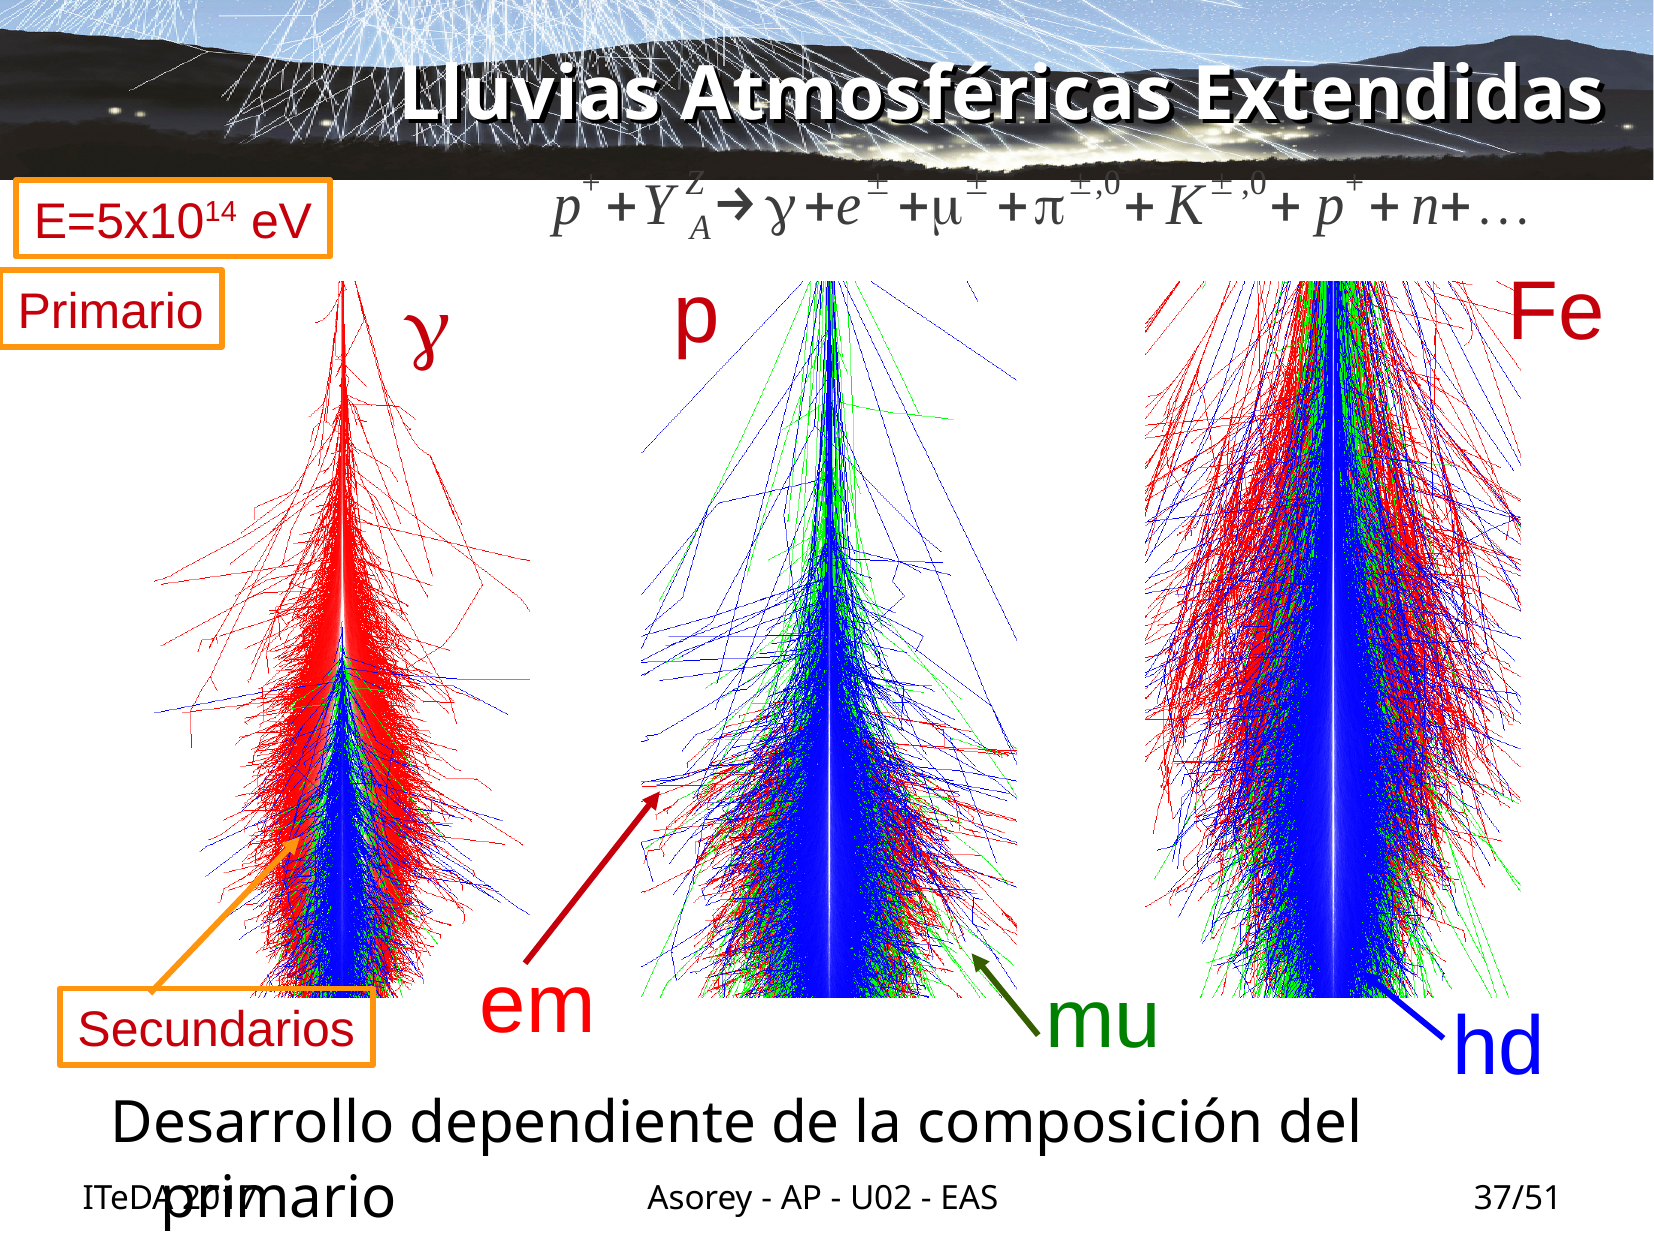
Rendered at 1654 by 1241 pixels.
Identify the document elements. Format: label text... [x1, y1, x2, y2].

text_box hd [1437, 987, 1560, 1096]
picture [641, 800, 646, 809]
picture [641, 281, 1017, 1032]
text_box mu [1030, 959, 1176, 1068]
text_box Secundarios [59, 988, 373, 1066]
text_box E=5x1014 eV [16, 179, 331, 257]
picture [1145, 281, 1521, 1032]
text_box Fe [1493, 252, 1620, 360]
text_box  [390, 254, 454, 379]
picture [0, 0, 1654, 180]
picture [154, 281, 530, 1032]
text_box Primario [0, 270, 222, 347]
chart [525, 165, 1548, 249]
text_box p [659, 254, 735, 363]
text_box em [465, 945, 611, 1053]
title Lluvias Atmosféricas Extendidas [45, 15, 1606, 166]
text_box Desarrollo dependiente de la composición del primario [90, 1078, 1590, 1193]
